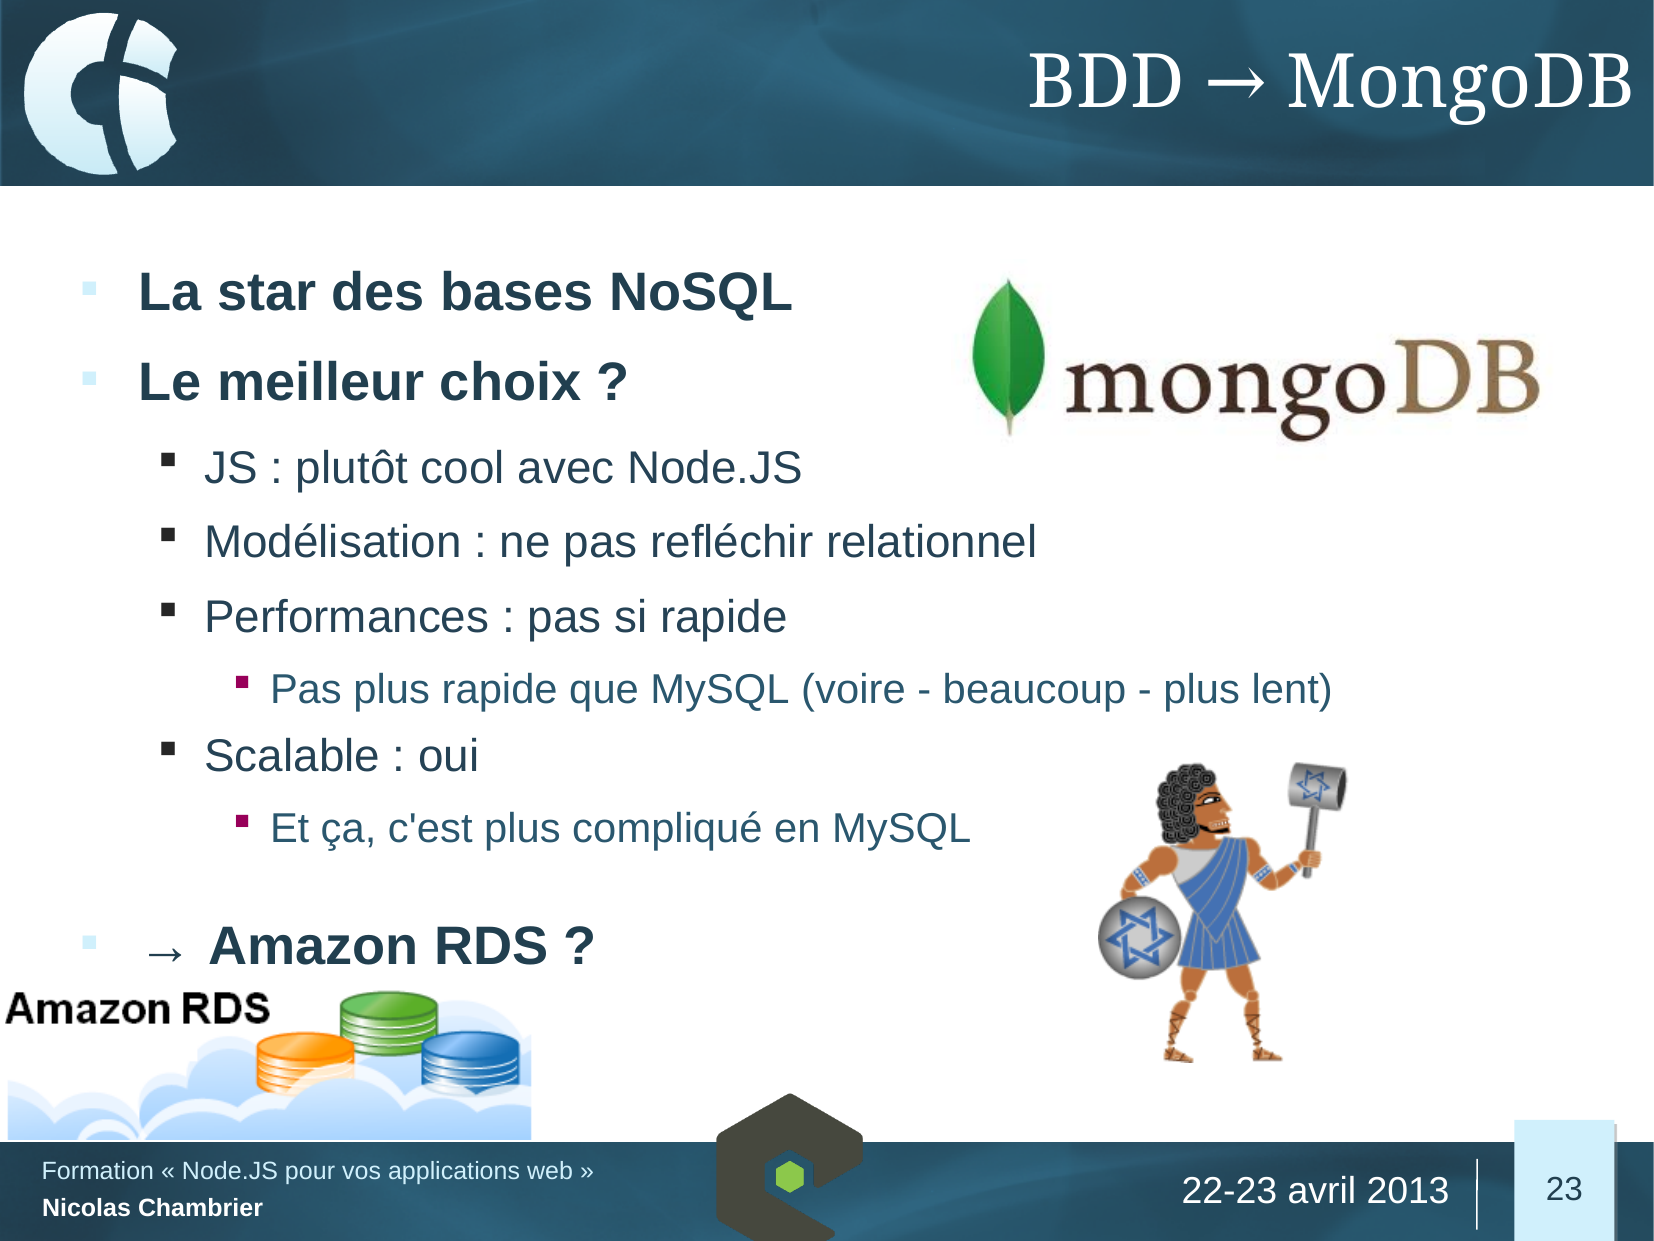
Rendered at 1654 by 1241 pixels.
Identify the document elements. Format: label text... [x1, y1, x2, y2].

picture [5, 980, 533, 1140]
picture [0, 0, 221, 187]
picture [951, 259, 1560, 461]
list La star des bases NoSQL Le meilleur choix ? JS : plutôt cool avec Node.JS Modélisation : ne pas refléchir relationnel Performances : pas si rapide Pas plus rapide que MySQL (voire ‑ beaucoup ‑ plus lent) Scalable : oui Et ça, c'est plus compliqué en MySQL → Amazon RDS ? [82, 257, 1570, 1108]
picture [1098, 758, 1349, 1063]
title BDD → MongoDB [226, 32, 1654, 133]
picture [716, 1108, 863, 1241]
